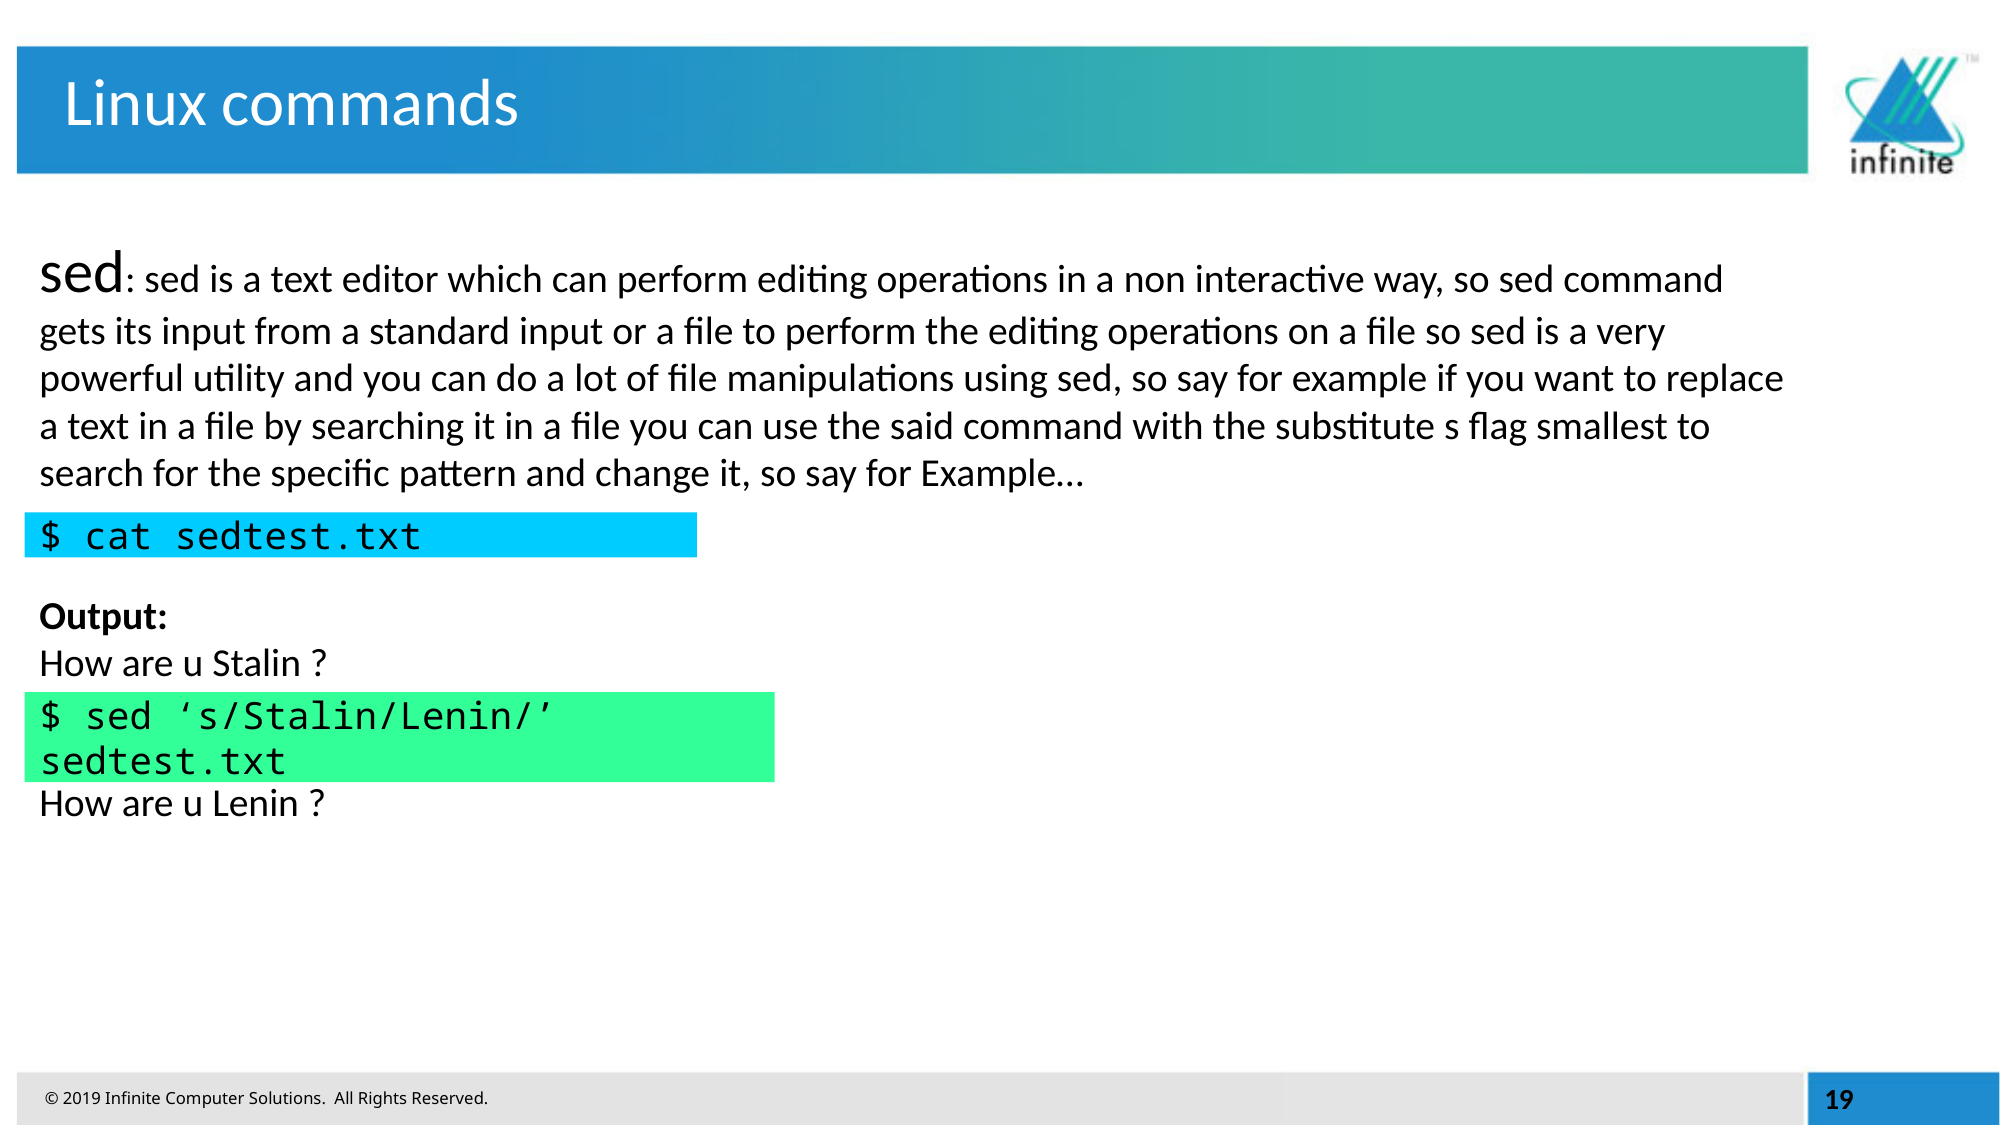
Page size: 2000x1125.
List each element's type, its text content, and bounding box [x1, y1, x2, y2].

text_box sed: sed is a text editor which can perform editing operations in a non interactive way, so sed command gets its input from a standard input or a file to perform the editing operations on a file so sed is a very powerful utility and you can do a lot of file manipulations using sed, so say for example if you want to replace a text in a file by searching it in a file you can use the said command with the substitute s flag smallest to search for the specific pattern and change it, so say for Example… Output: How are u Stalin ? Output: How are u Lenin ? [24, 224, 1813, 880]
slide_number <number> [1662, 1073, 2000, 1125]
text_box $ cat sedtest.txt [24, 512, 697, 558]
text_box $ sed ‘s/Stalin/Lenin/’ sedtest.txt [24, 692, 775, 783]
picture [16, 0, 2000, 1125]
title Linux commands [49, 51, 1913, 182]
